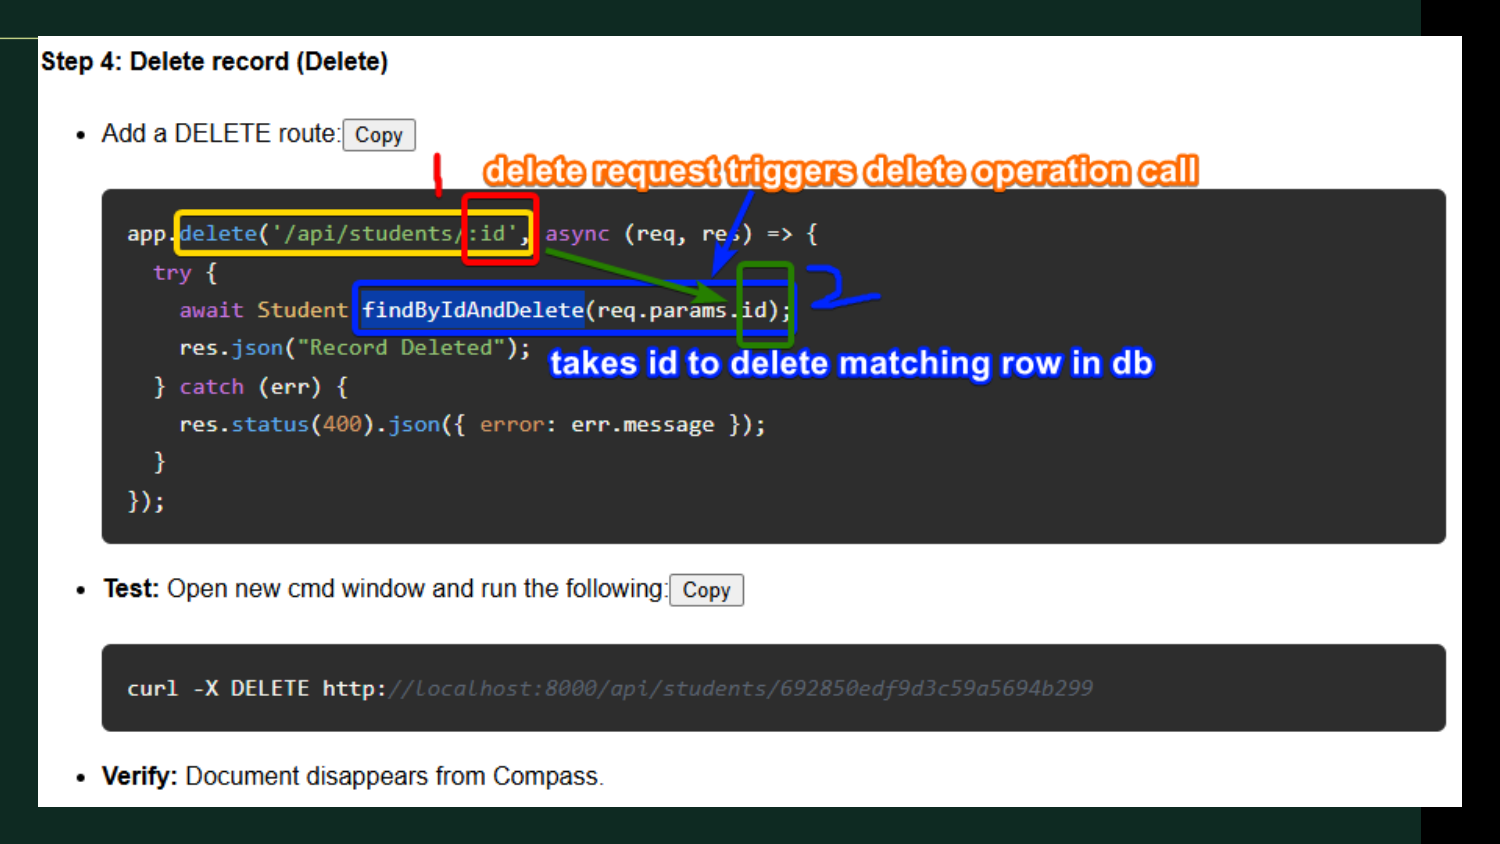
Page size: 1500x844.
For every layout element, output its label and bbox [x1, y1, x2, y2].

picture [38, 36, 1462, 808]
